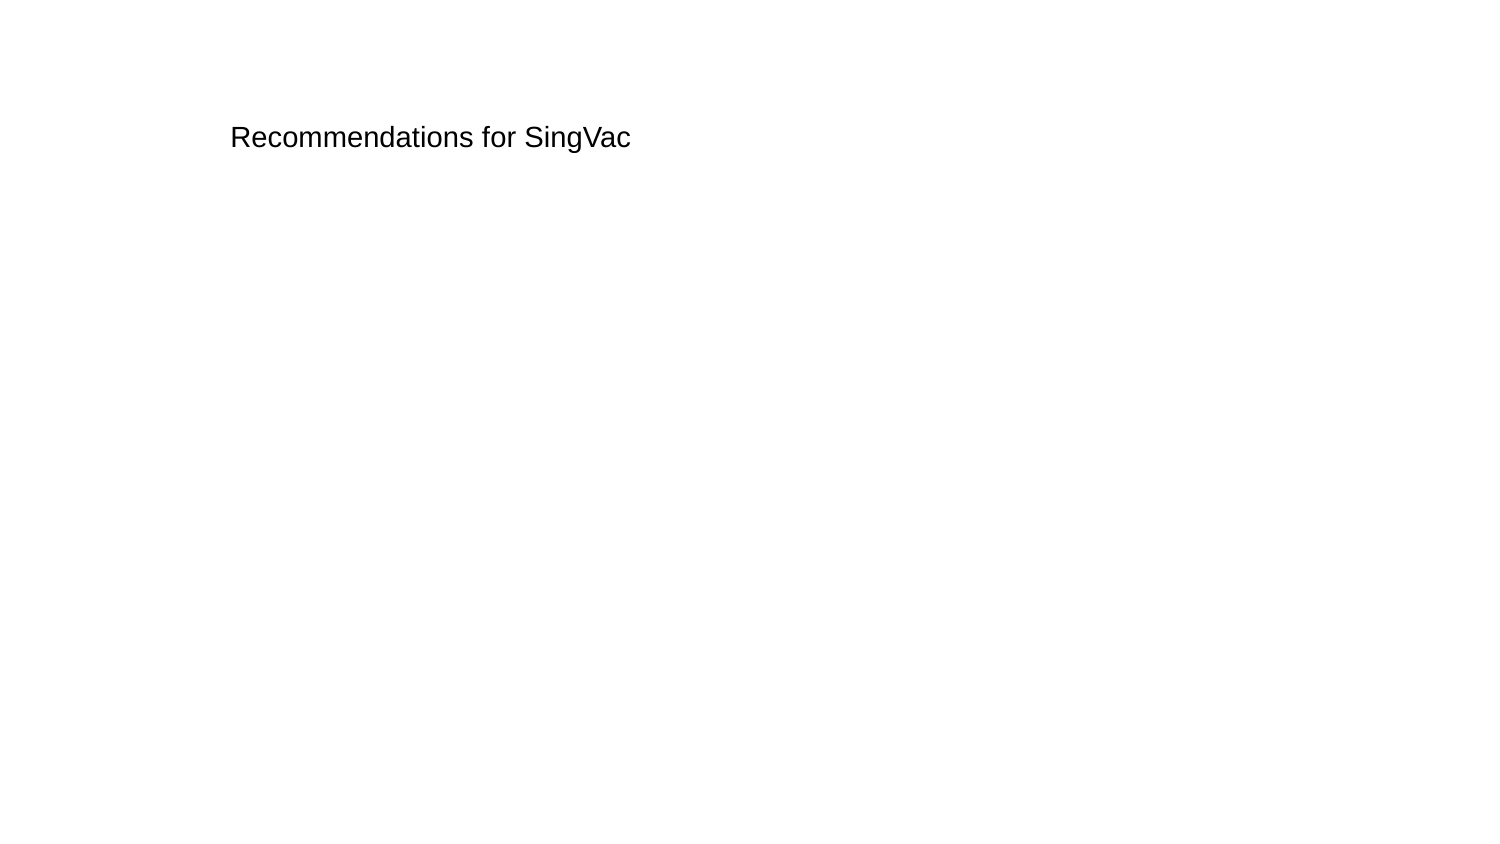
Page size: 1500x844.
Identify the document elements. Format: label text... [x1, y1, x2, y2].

title Recommendations for SingVac [215, 103, 1428, 357]
